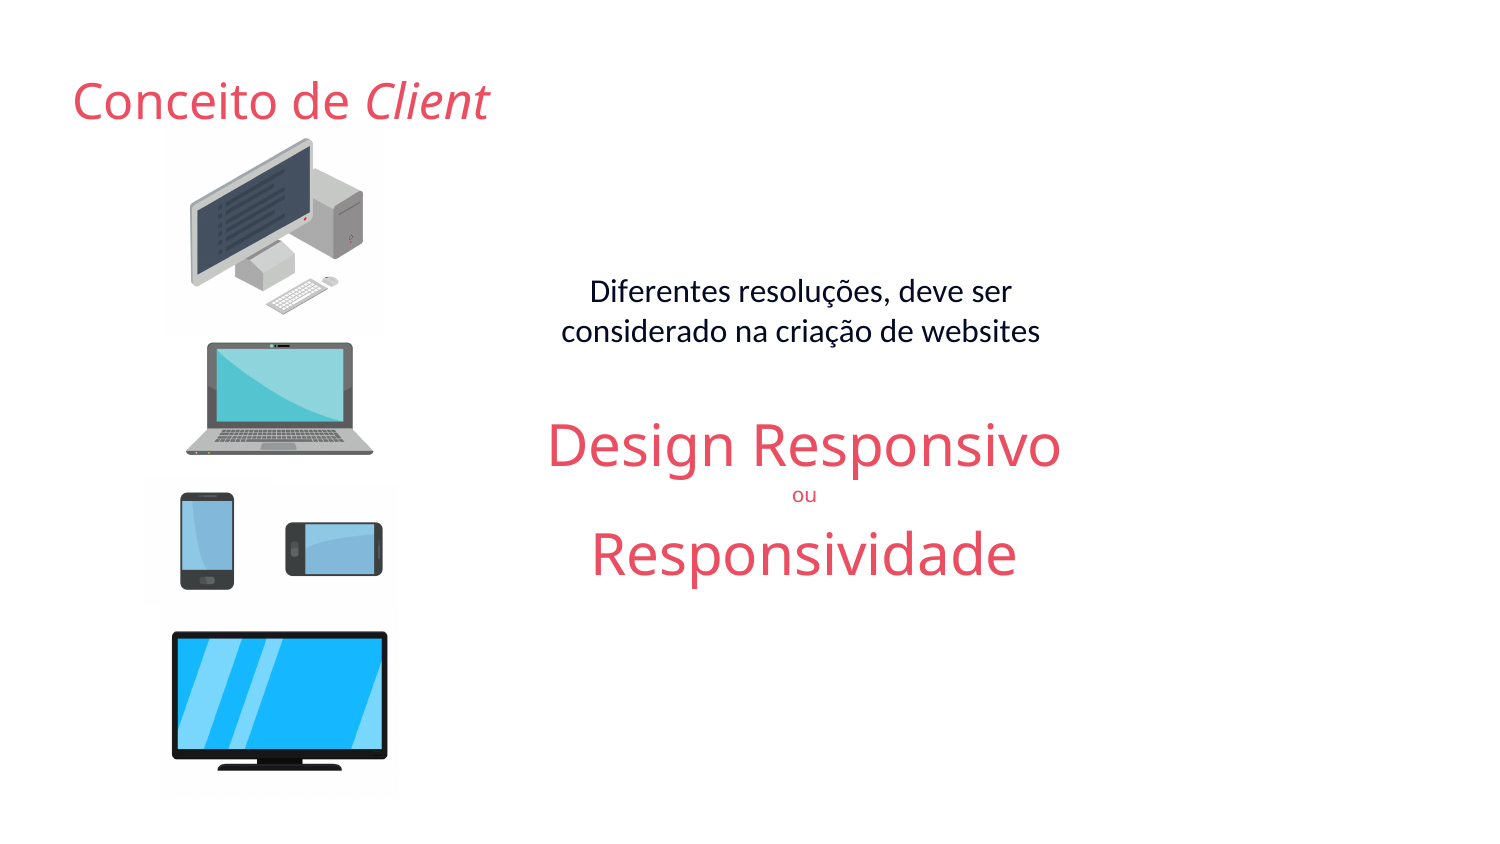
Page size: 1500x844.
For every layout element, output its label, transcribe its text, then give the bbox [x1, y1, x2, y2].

picture [143, 126, 398, 799]
text_box Conceito de Client [57, 45, 1274, 126]
text_box Design Responsivo ou Responsividade [499, 382, 1110, 589]
text_box Diferentes resoluções, deve ser considerado na criação de websites [476, 251, 1102, 368]
